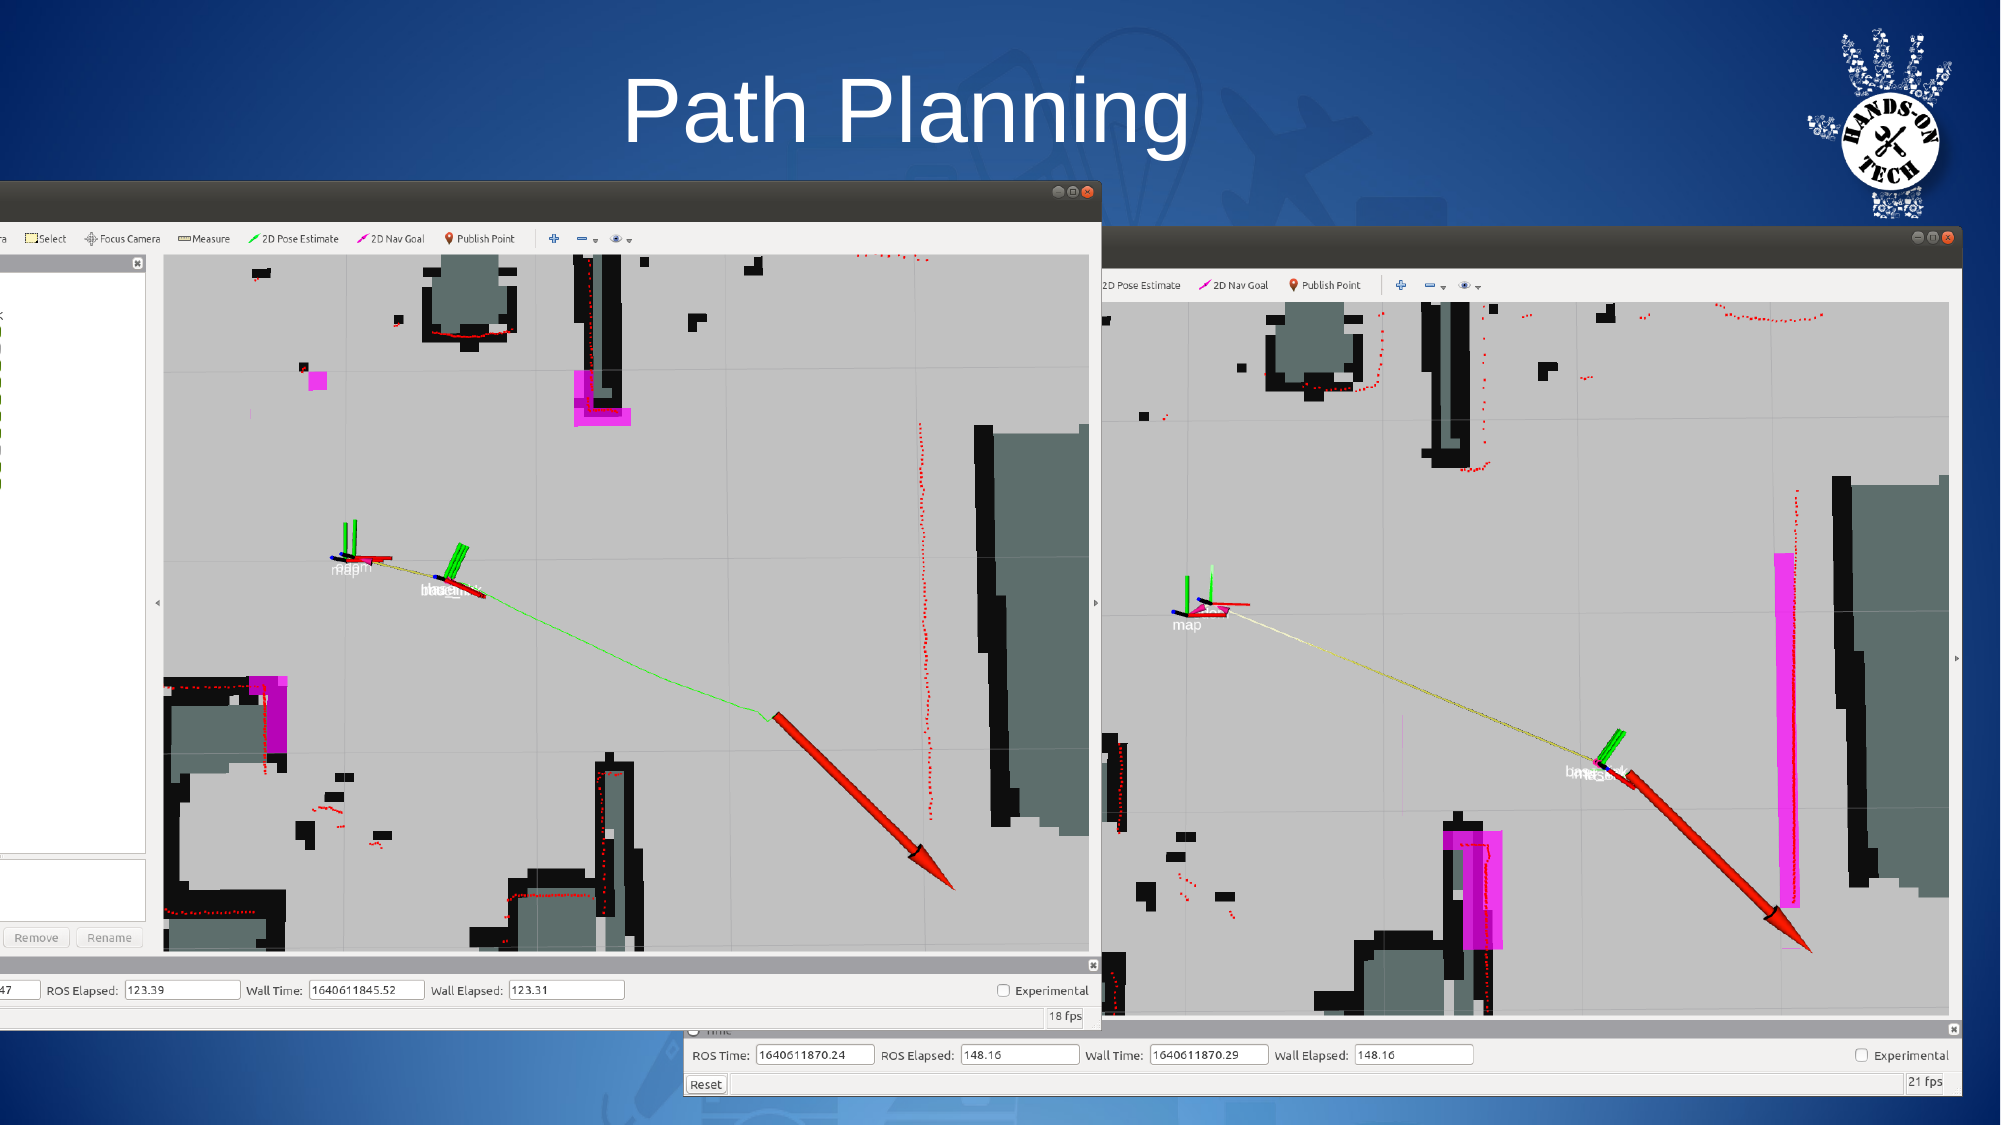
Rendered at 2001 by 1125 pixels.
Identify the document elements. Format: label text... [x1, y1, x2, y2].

picture [0, 0, 2001, 1125]
text_box Path Planning [100, 3, 1741, 217]
